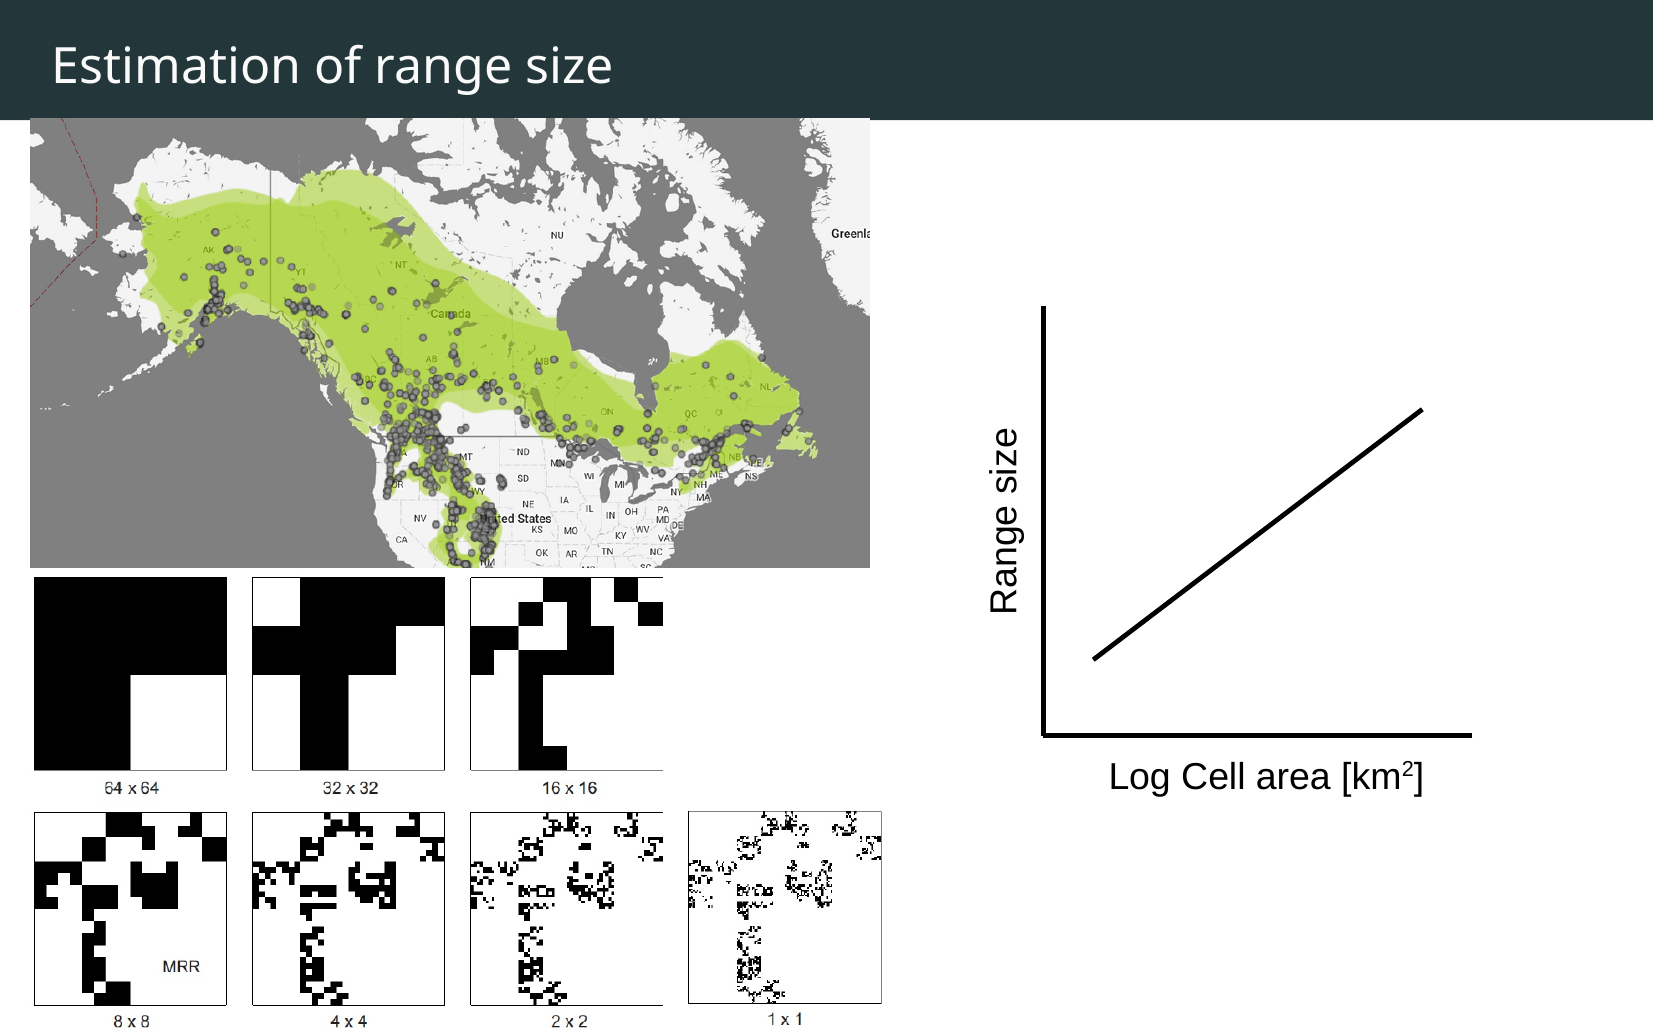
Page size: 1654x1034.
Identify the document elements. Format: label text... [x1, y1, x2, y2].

text_box Estimation of range size [51, 30, 1327, 91]
picture [24, 118, 886, 1034]
text_box Log Cell area [km2] [1093, 747, 1440, 805]
text_box Range size [975, 347, 1032, 631]
text_box [0, 0, 1653, 121]
